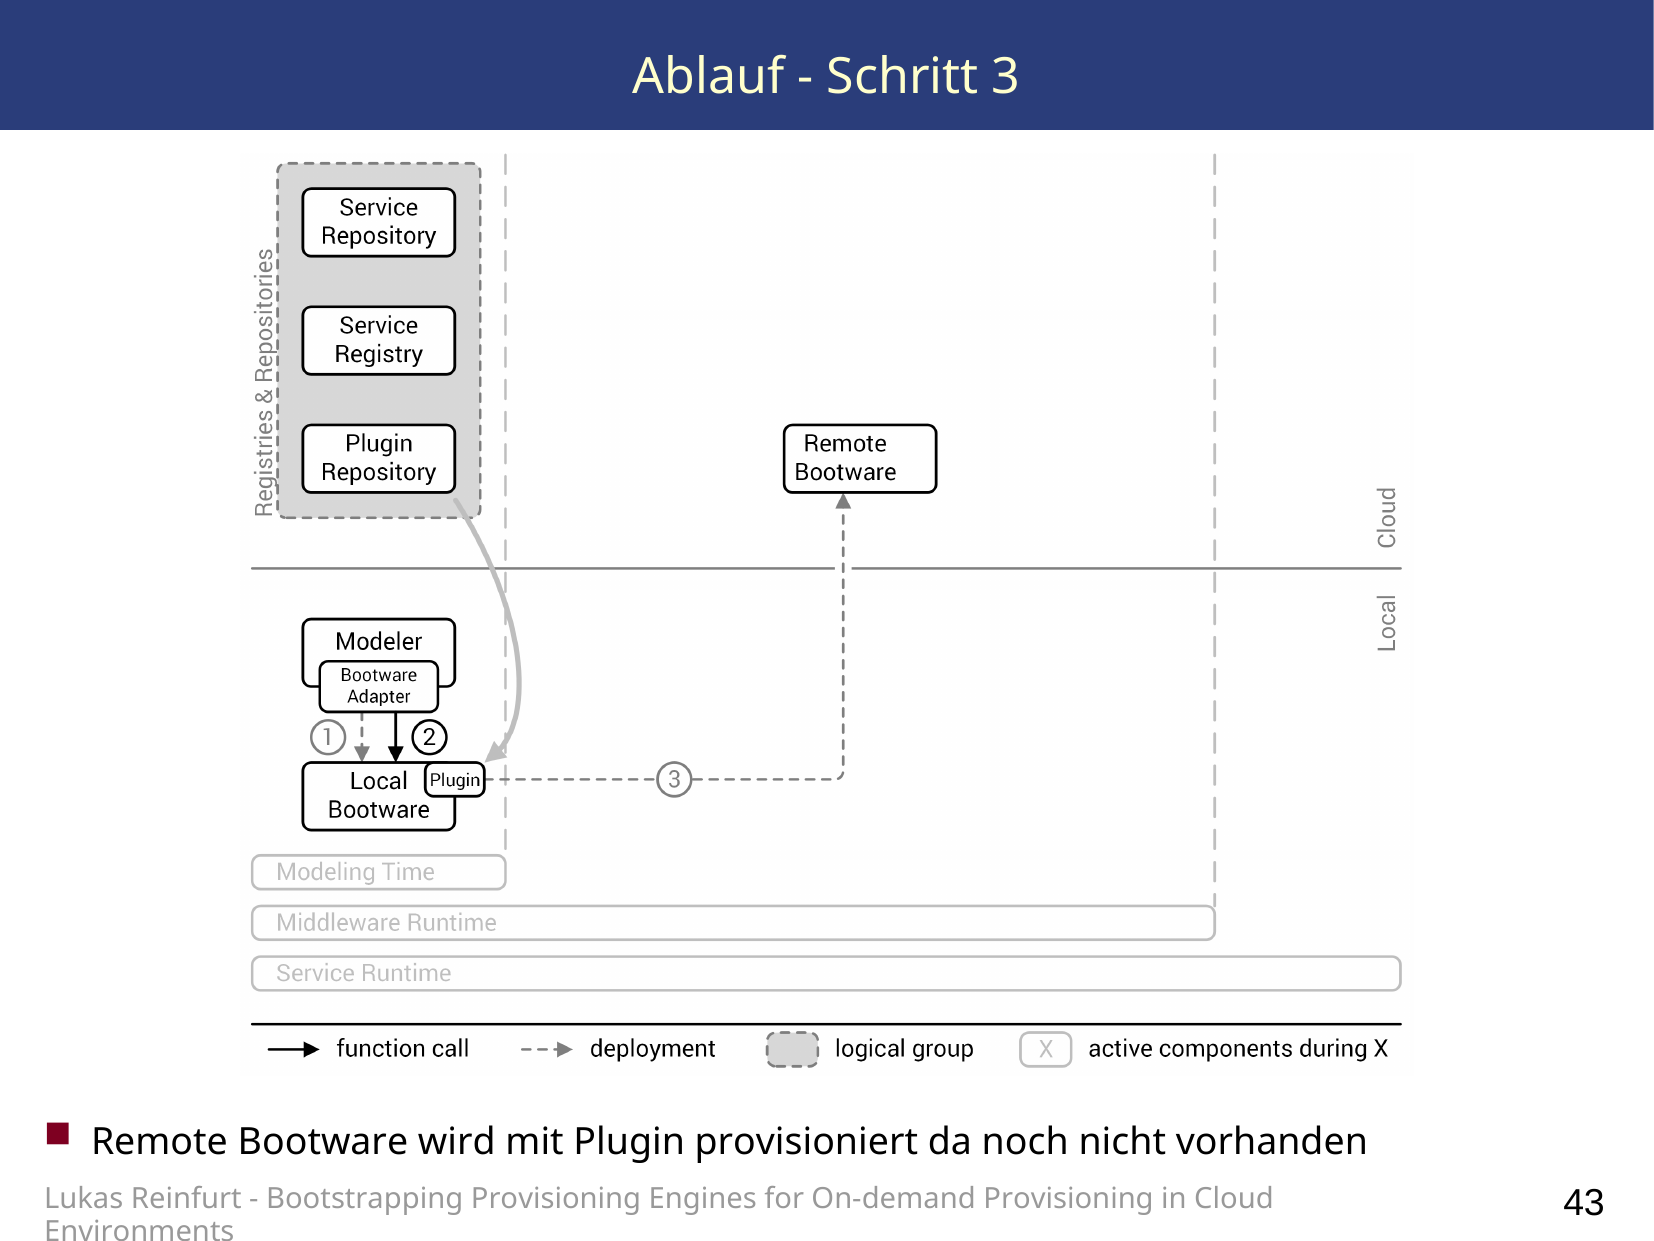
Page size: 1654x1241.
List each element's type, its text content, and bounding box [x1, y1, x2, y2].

text_box Remote Bootware wird mit Plugin provisioniert da noch nicht vorhanden [29, 1095, 1605, 1156]
picture [240, 153, 1414, 1077]
title Ablauf - Schritt 3 [47, 23, 1607, 119]
